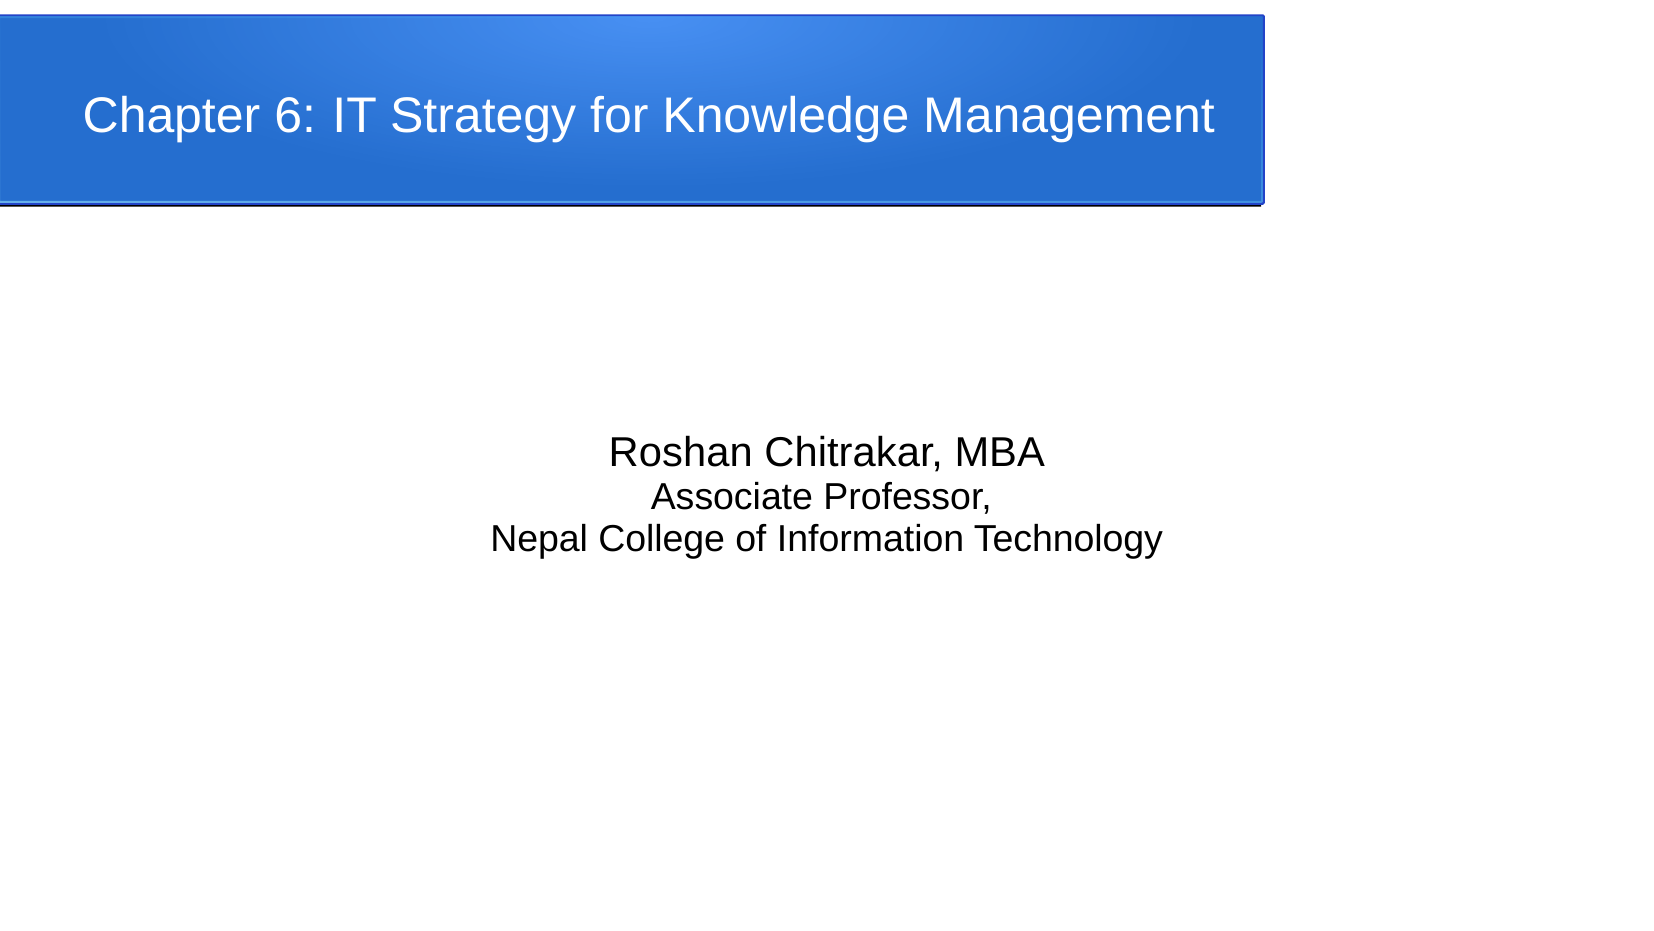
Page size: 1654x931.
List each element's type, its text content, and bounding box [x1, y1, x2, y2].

title Chapter 6: IT Strategy for Knowledge Management [82, 35, 1235, 189]
subtitle Roshan Chitrakar, MBA Associate Professor, Nepal College of Information Technology [82, 224, 1571, 764]
